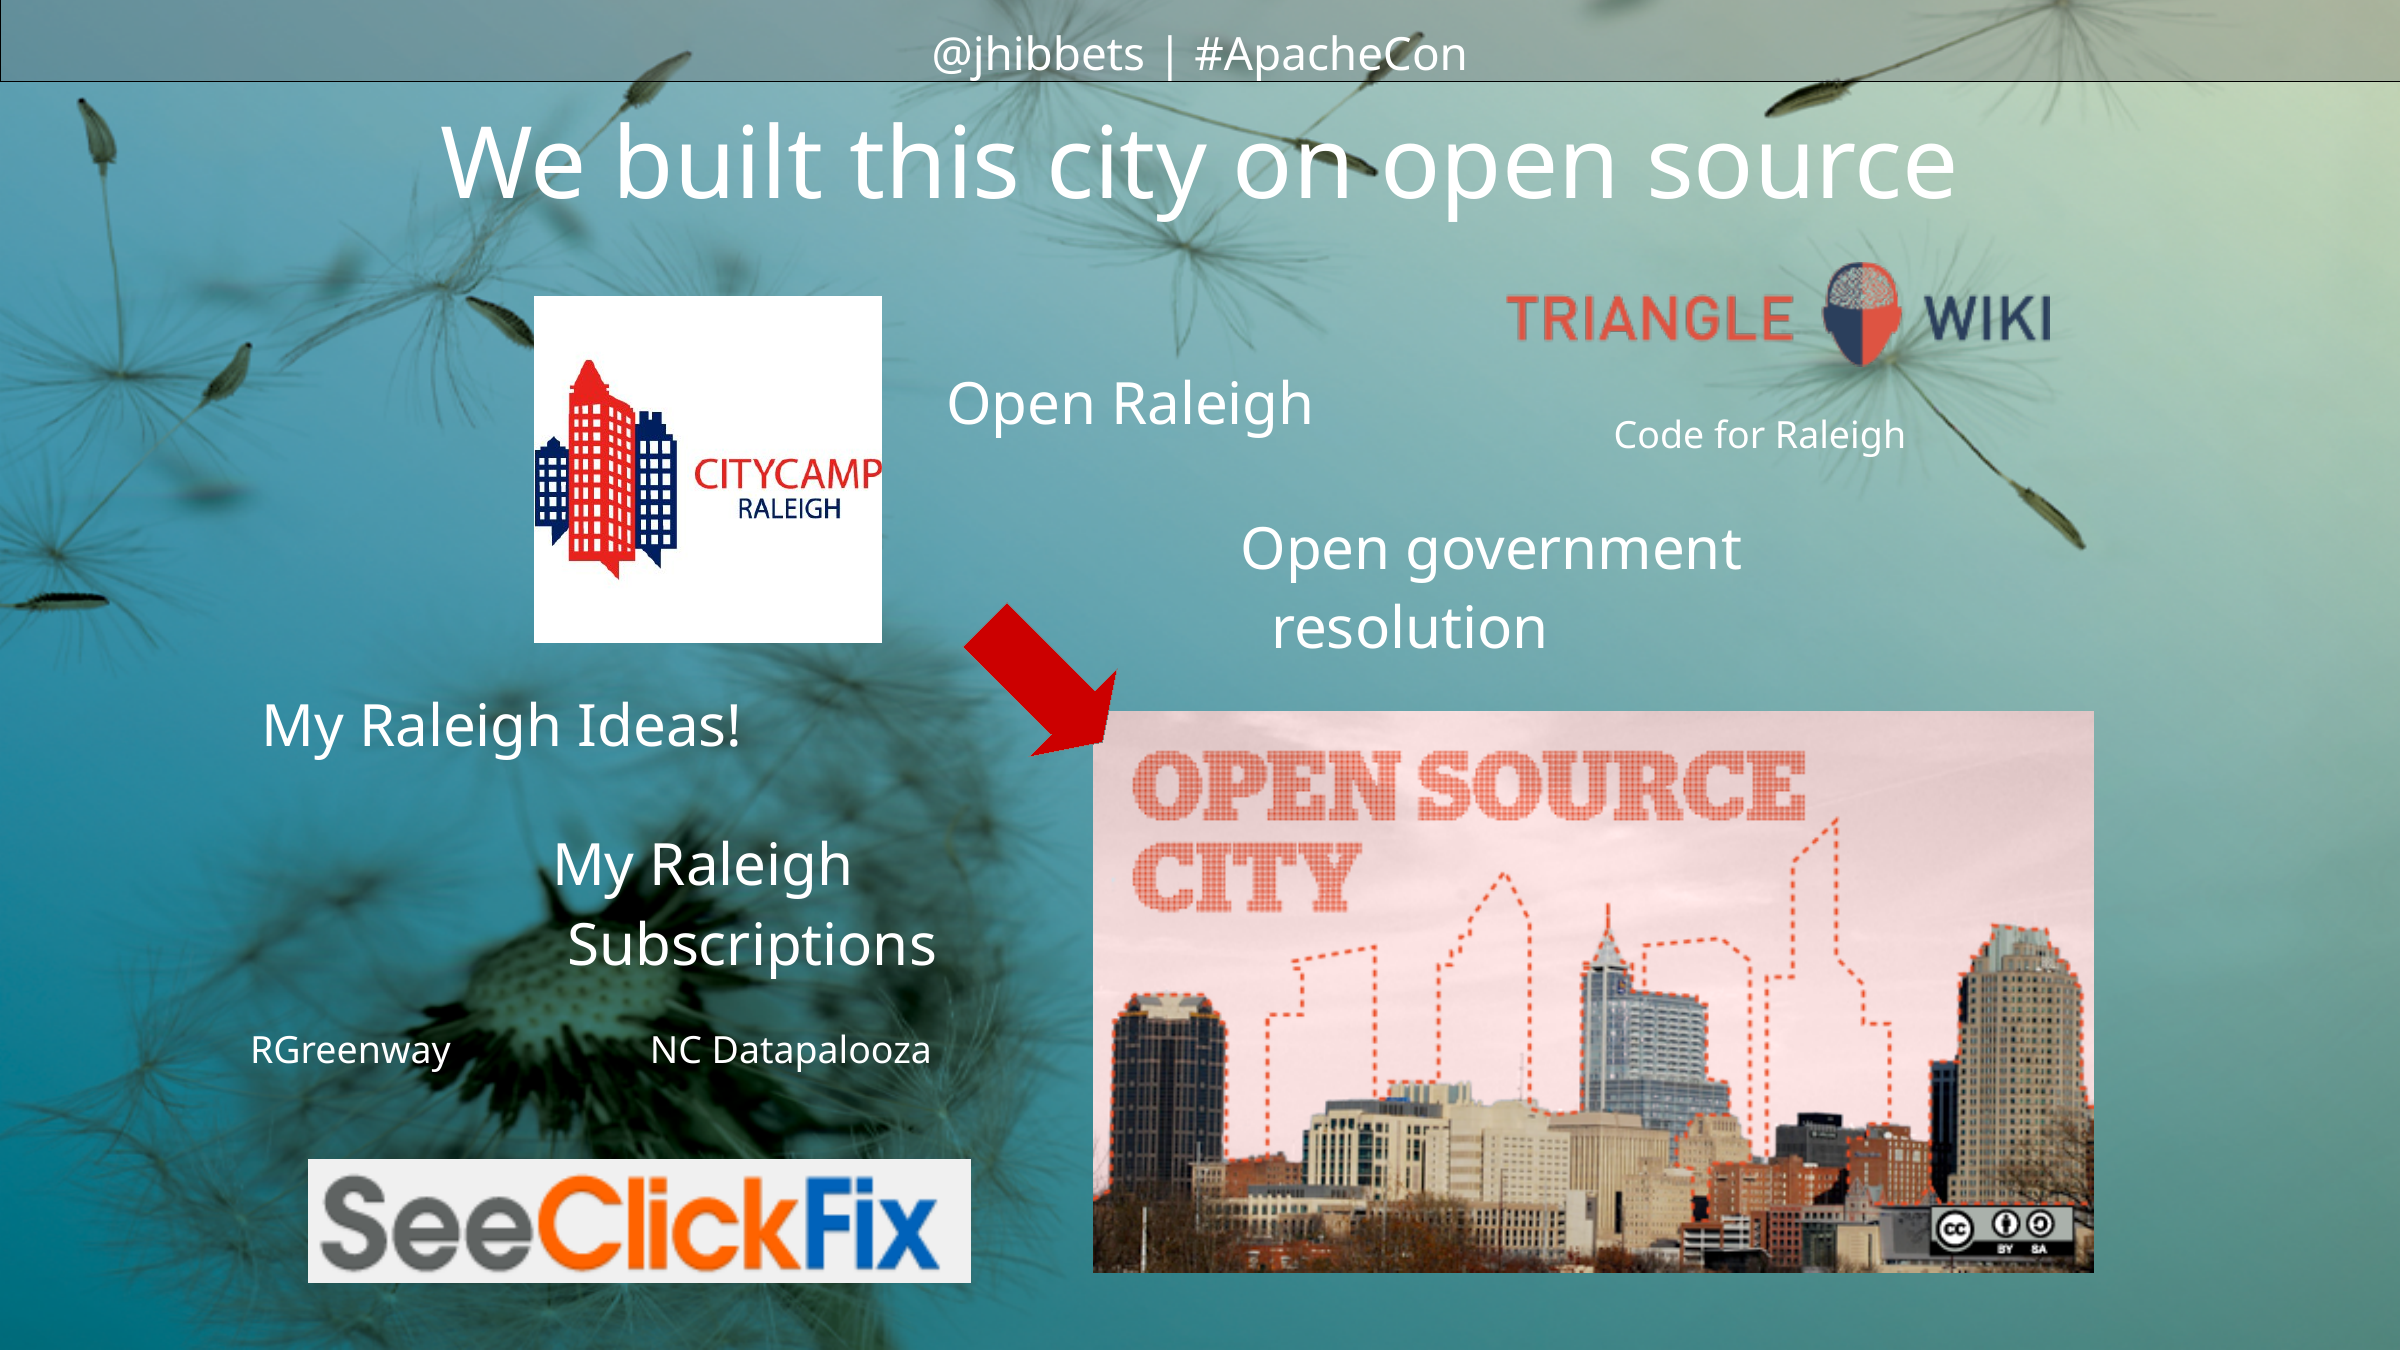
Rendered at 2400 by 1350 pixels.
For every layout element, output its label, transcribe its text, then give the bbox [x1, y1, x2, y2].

text_box Code for Raleigh [1598, 400, 2002, 471]
title We built this city on open source [120, 38, 2281, 282]
picture [0, 82, 2400, 1350]
text_box Open government resolution [1225, 499, 1883, 678]
text_box NC Datapalooza [635, 1016, 1021, 1087]
text_box Open Raleigh [931, 354, 1425, 454]
text_box [962, 602, 1118, 757]
text_box My Raleigh Subscriptions [537, 816, 1062, 995]
text_box RGreenway [235, 1016, 524, 1087]
text_box My Raleigh Ideas! [246, 676, 876, 776]
